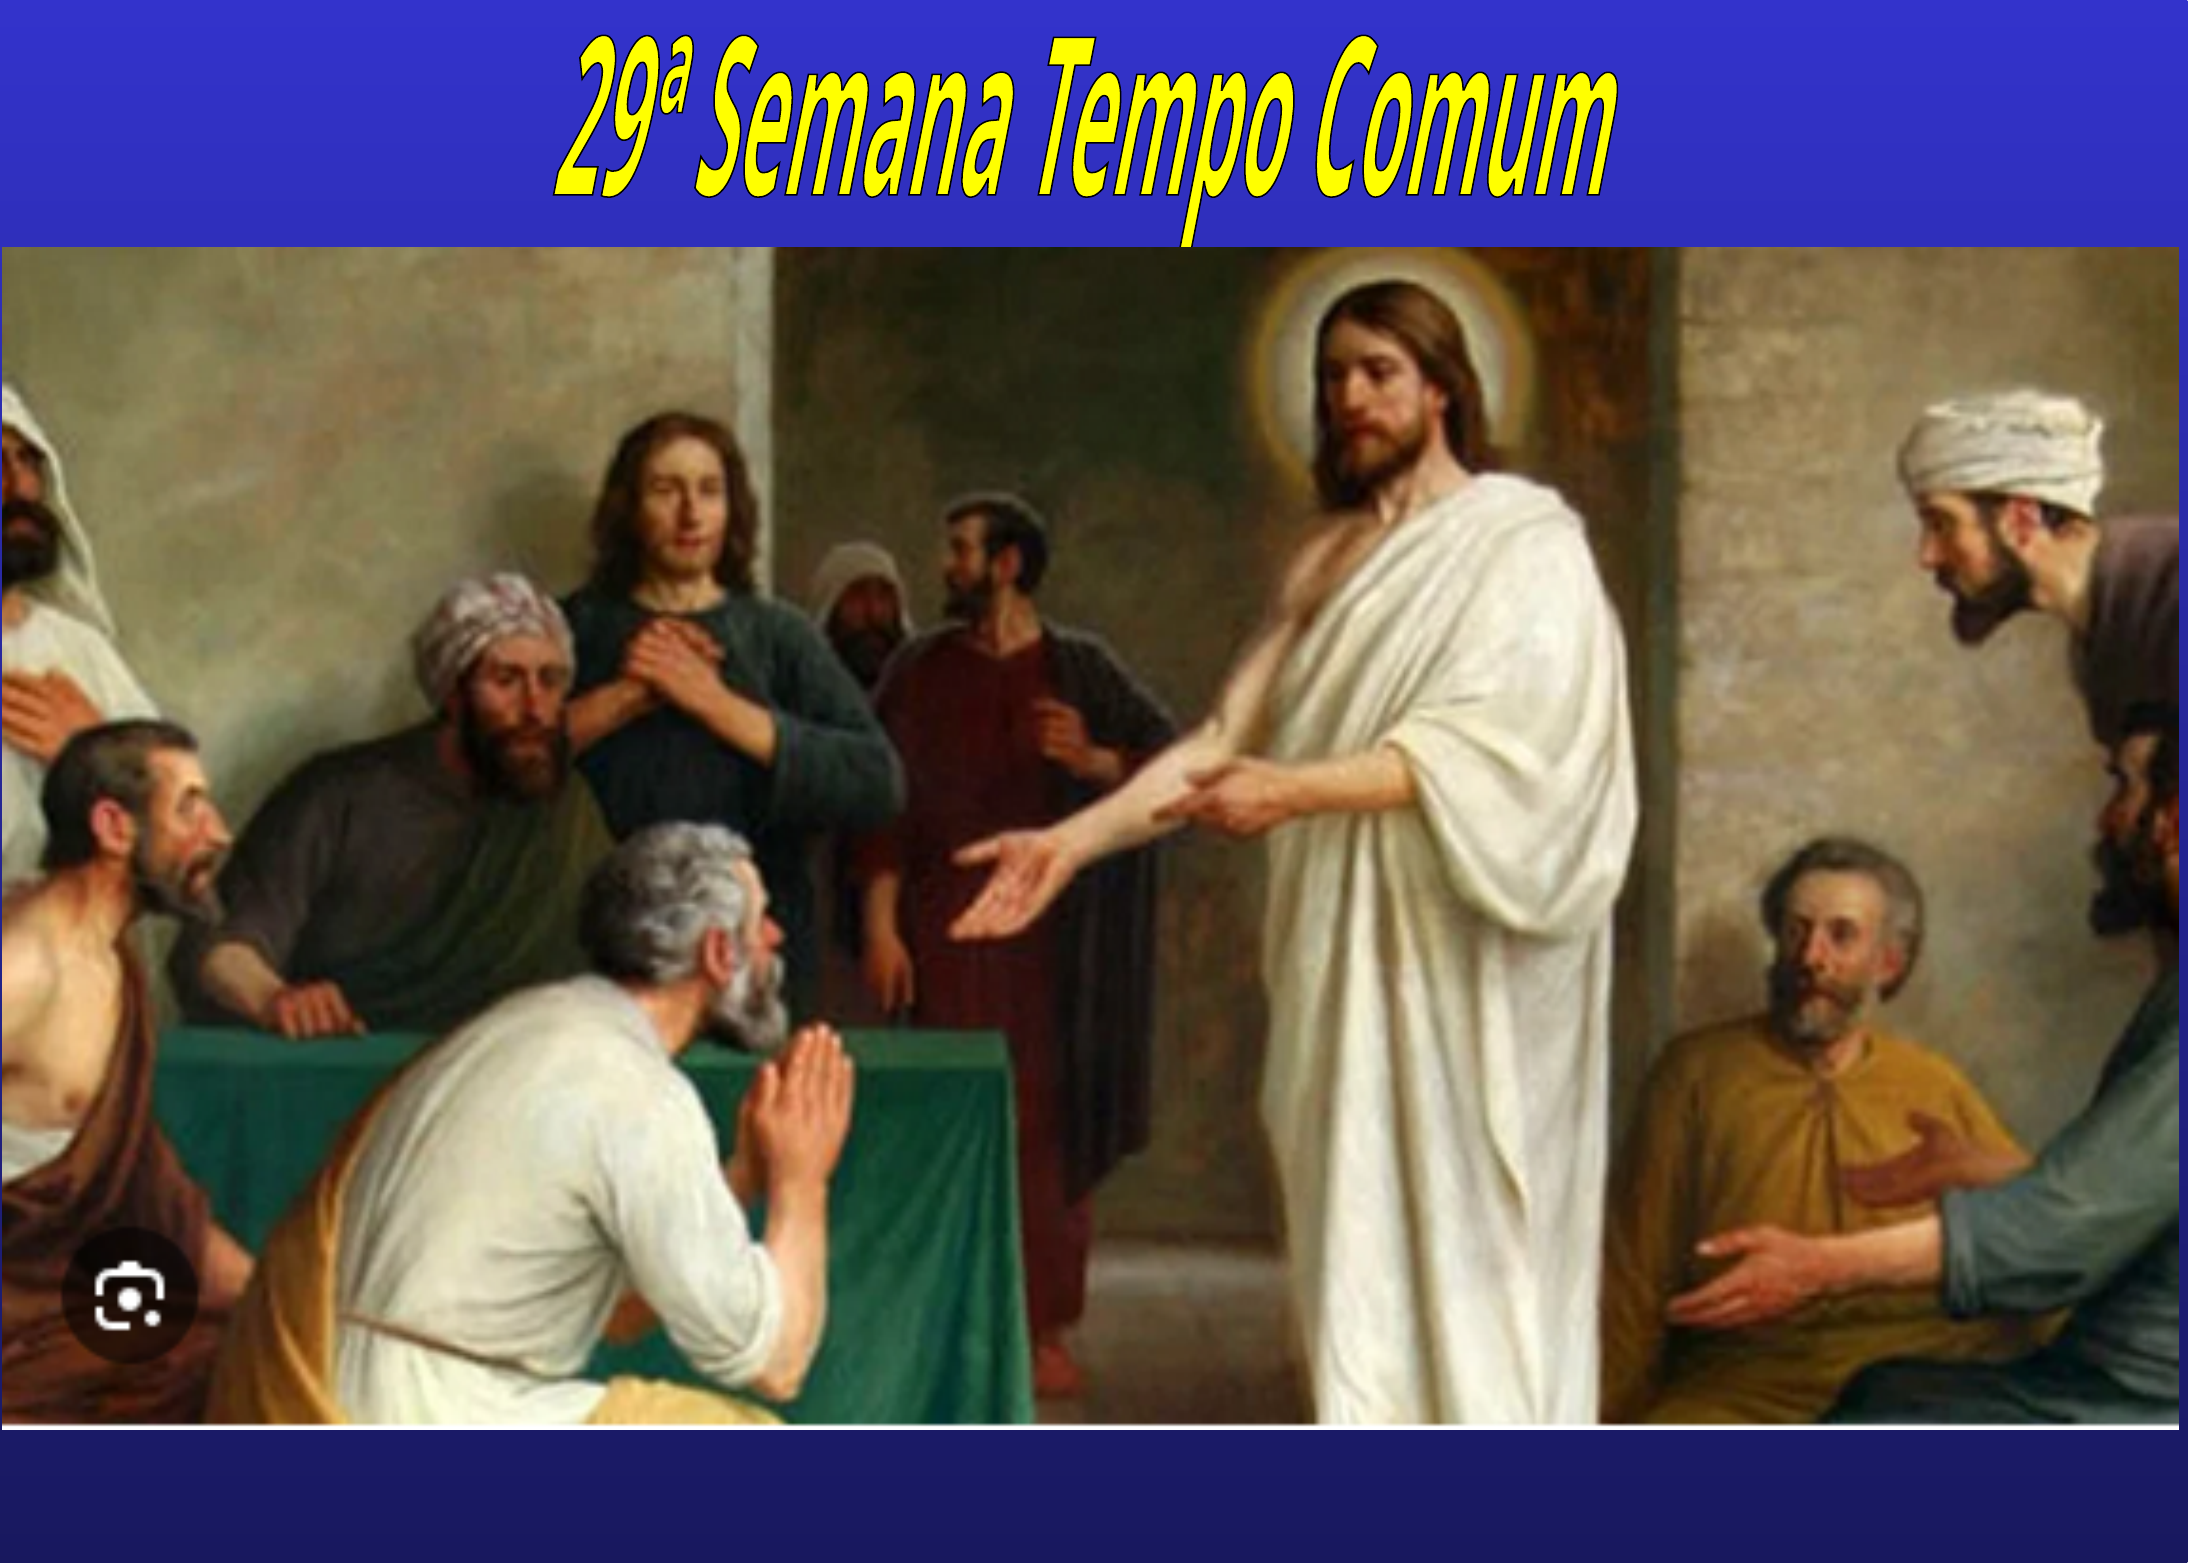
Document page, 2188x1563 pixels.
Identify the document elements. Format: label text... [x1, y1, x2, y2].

text_box 29ª Semana Tempo Comum [908, 72, 967, 195]
text_box 29ª Semana Tempo Comum [1038, 37, 1096, 195]
text_box 29ª Semana Tempo Comum [694, 35, 759, 198]
text_box 29ª Semana Tempo Comum [1534, 72, 1618, 195]
text_box 29ª Semana Tempo Comum [553, 35, 616, 195]
text_box 29ª Semana Tempo Comum [1180, 72, 1247, 247]
text_box 29ª Semana Tempo Comum [601, 35, 660, 198]
text_box 29ª Semana Tempo Comum [1406, 72, 1490, 195]
text_box 29ª Semana Tempo Comum [1363, 72, 1413, 198]
text_box 29ª Semana Tempo Comum [744, 72, 793, 198]
text_box 29ª Semana Tempo Comum [1487, 74, 1546, 198]
text_box 29ª Semana Tempo Comum [1244, 72, 1294, 198]
text_box 29ª Semana Tempo Comum [660, 35, 694, 114]
text_box 29ª Semana Tempo Comum [961, 72, 1014, 198]
picture [2, 247, 2179, 1430]
text_box 29ª Semana Tempo Comum [1072, 72, 1121, 198]
text_box 29ª Semana Tempo Comum [1316, 35, 1378, 198]
text_box 29ª Semana Tempo Comum [863, 72, 916, 198]
text_box 29ª Semana Tempo Comum [785, 72, 869, 195]
text_box 29ª Semana Tempo Comum [1113, 72, 1197, 195]
